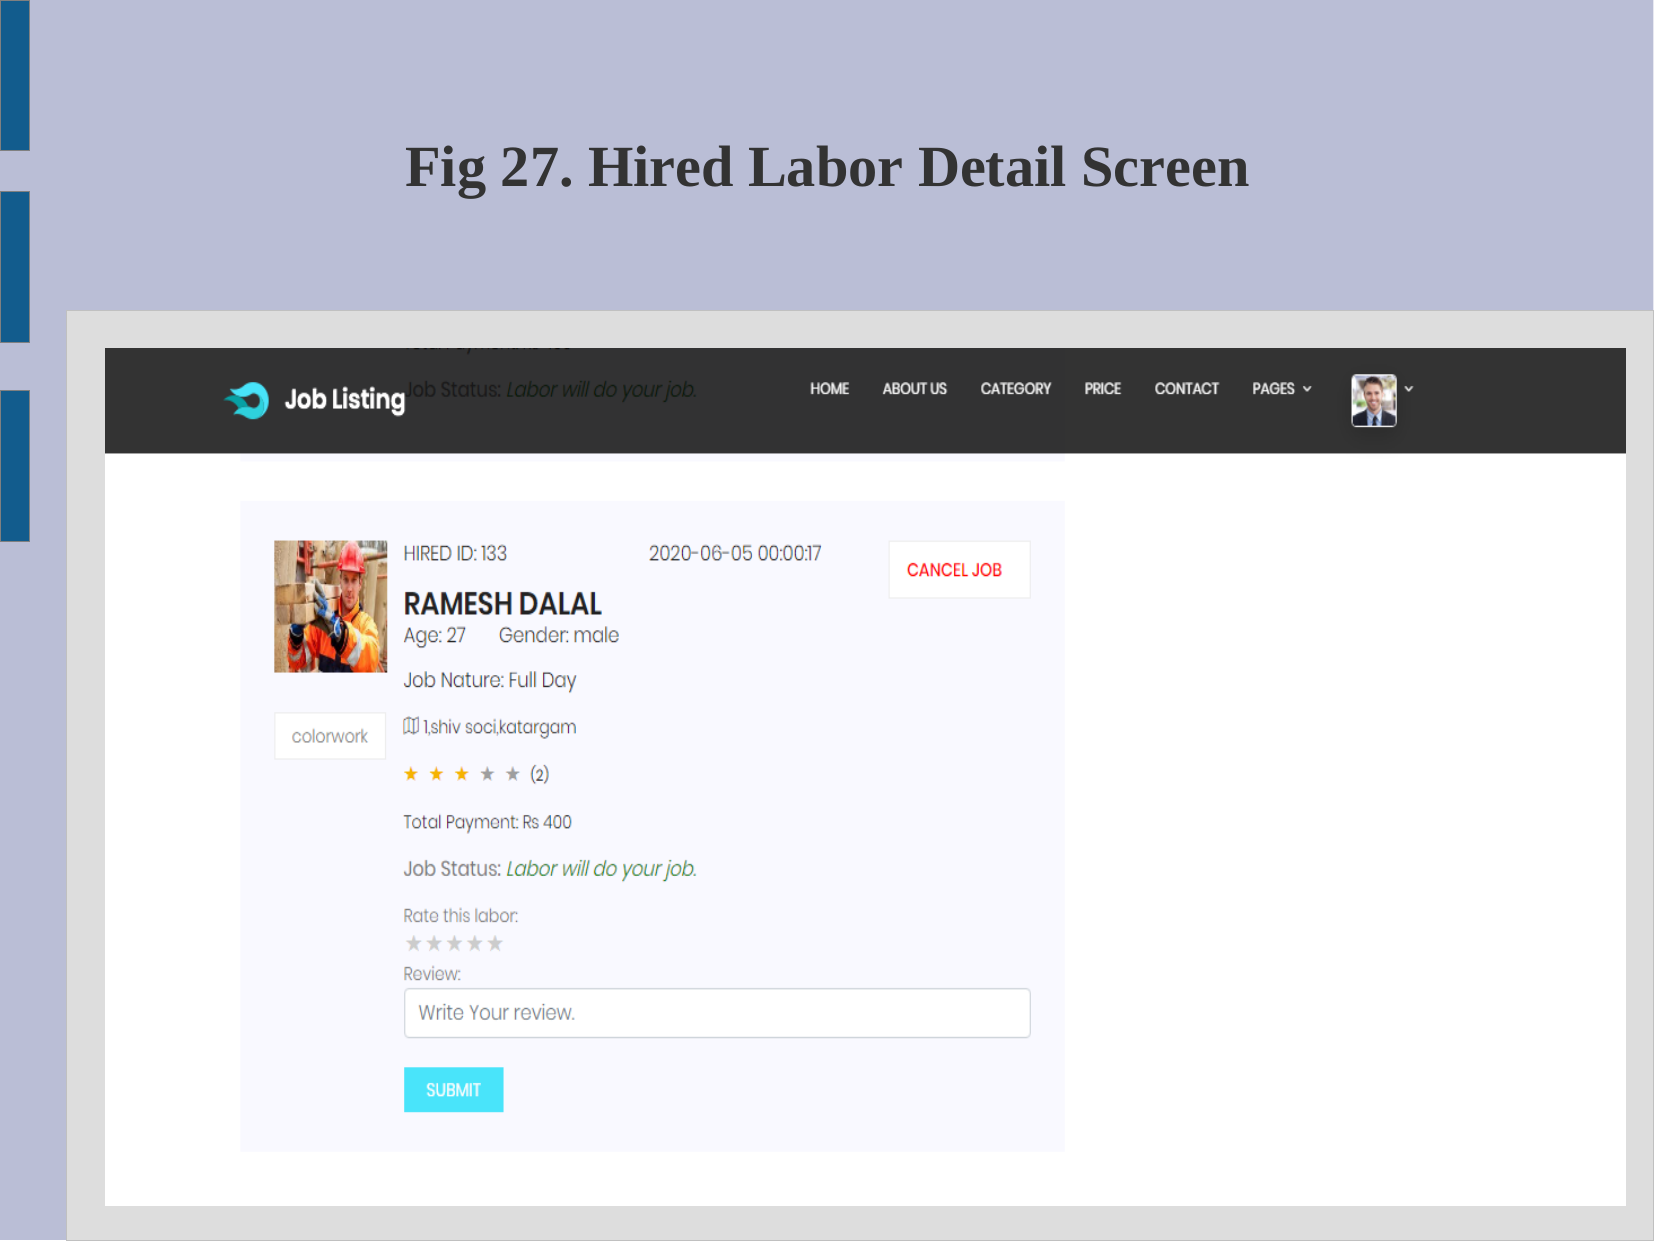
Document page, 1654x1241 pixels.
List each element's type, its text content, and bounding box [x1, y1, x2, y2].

title Fig 27. Hired Labor Detail Screen [121, 62, 1534, 271]
picture [105, 348, 1626, 1206]
